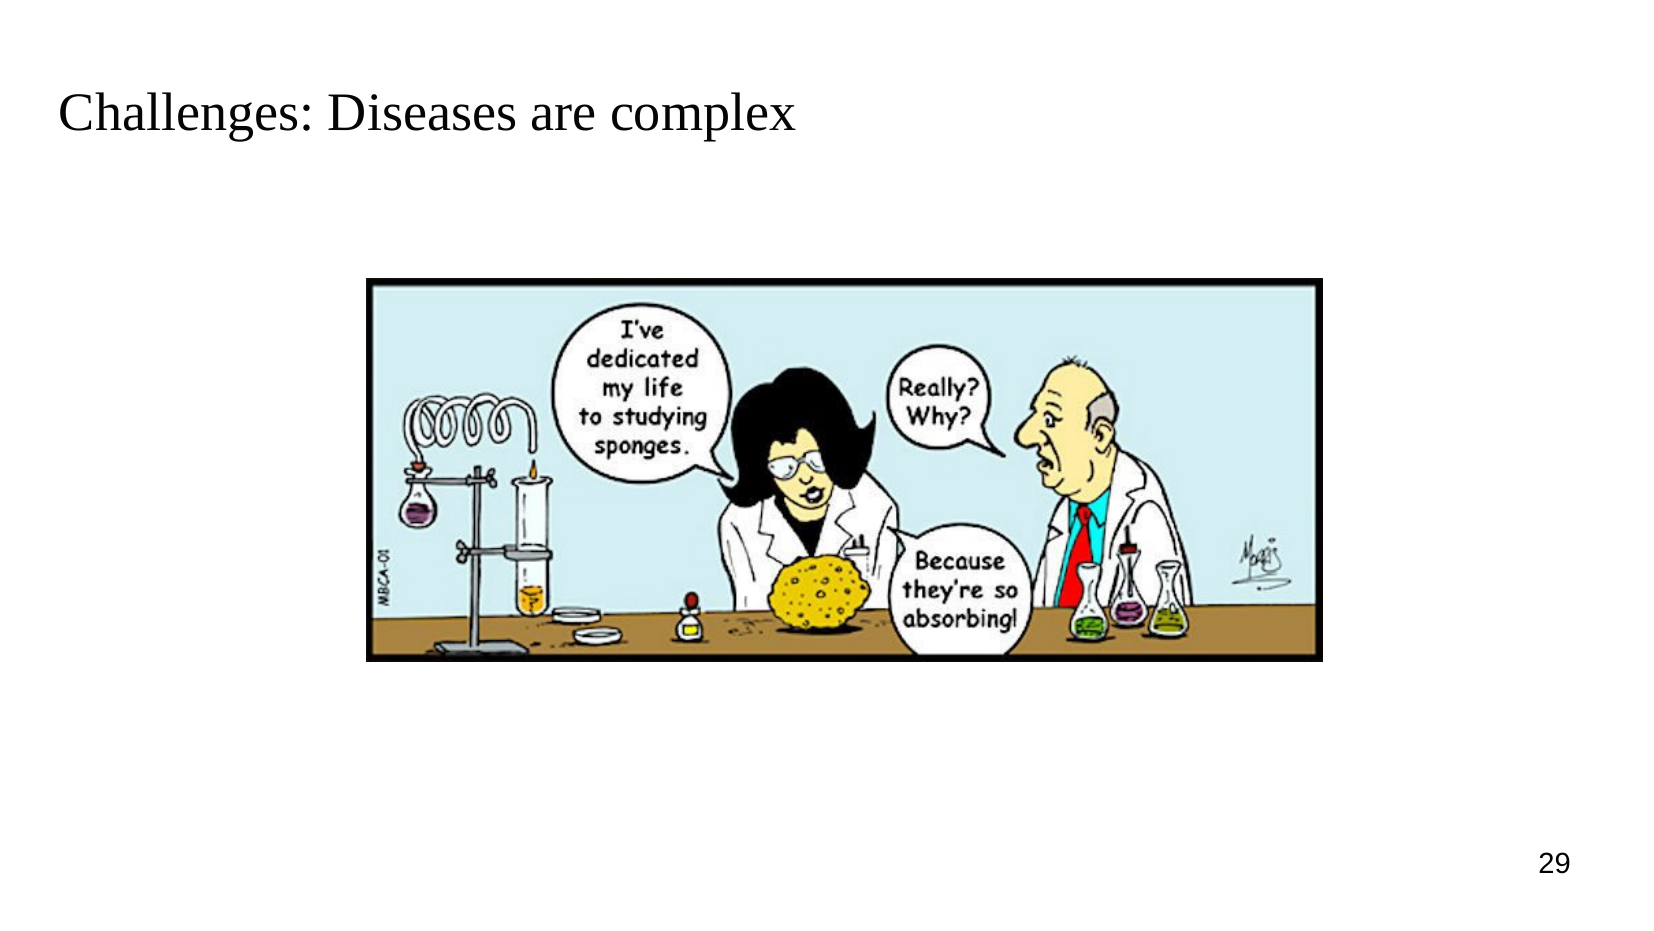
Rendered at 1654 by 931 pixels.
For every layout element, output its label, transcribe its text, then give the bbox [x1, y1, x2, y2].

title Challenges: Diseases are complex [59, 35, 1595, 189]
picture [366, 278, 1323, 662]
